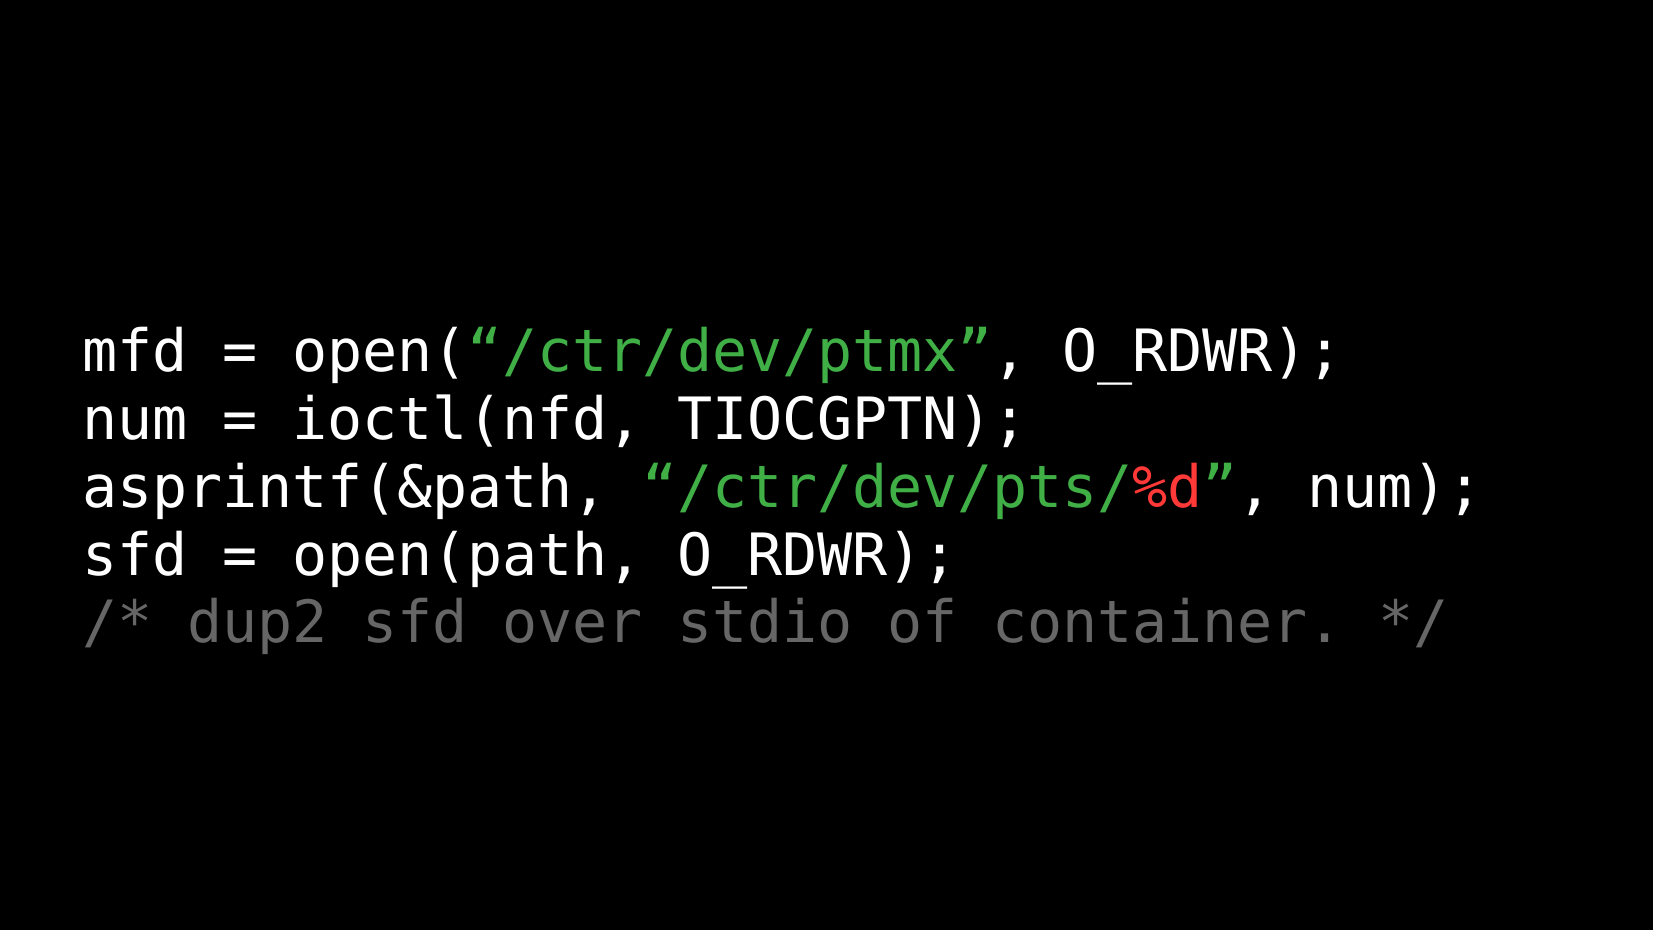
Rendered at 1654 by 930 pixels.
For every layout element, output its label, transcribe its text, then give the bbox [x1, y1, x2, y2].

text_box mfd = open(“/ctr/dev/ptmx”, O_RDWR); num = ioctl(nfd, TIOCGPTN); asprintf(&path, “/ctr/dev/pts/%d”, num); sfd = open(path, O_RDWR); /* dup2 sfd over stdio of container. */ [82, 217, 1571, 757]
